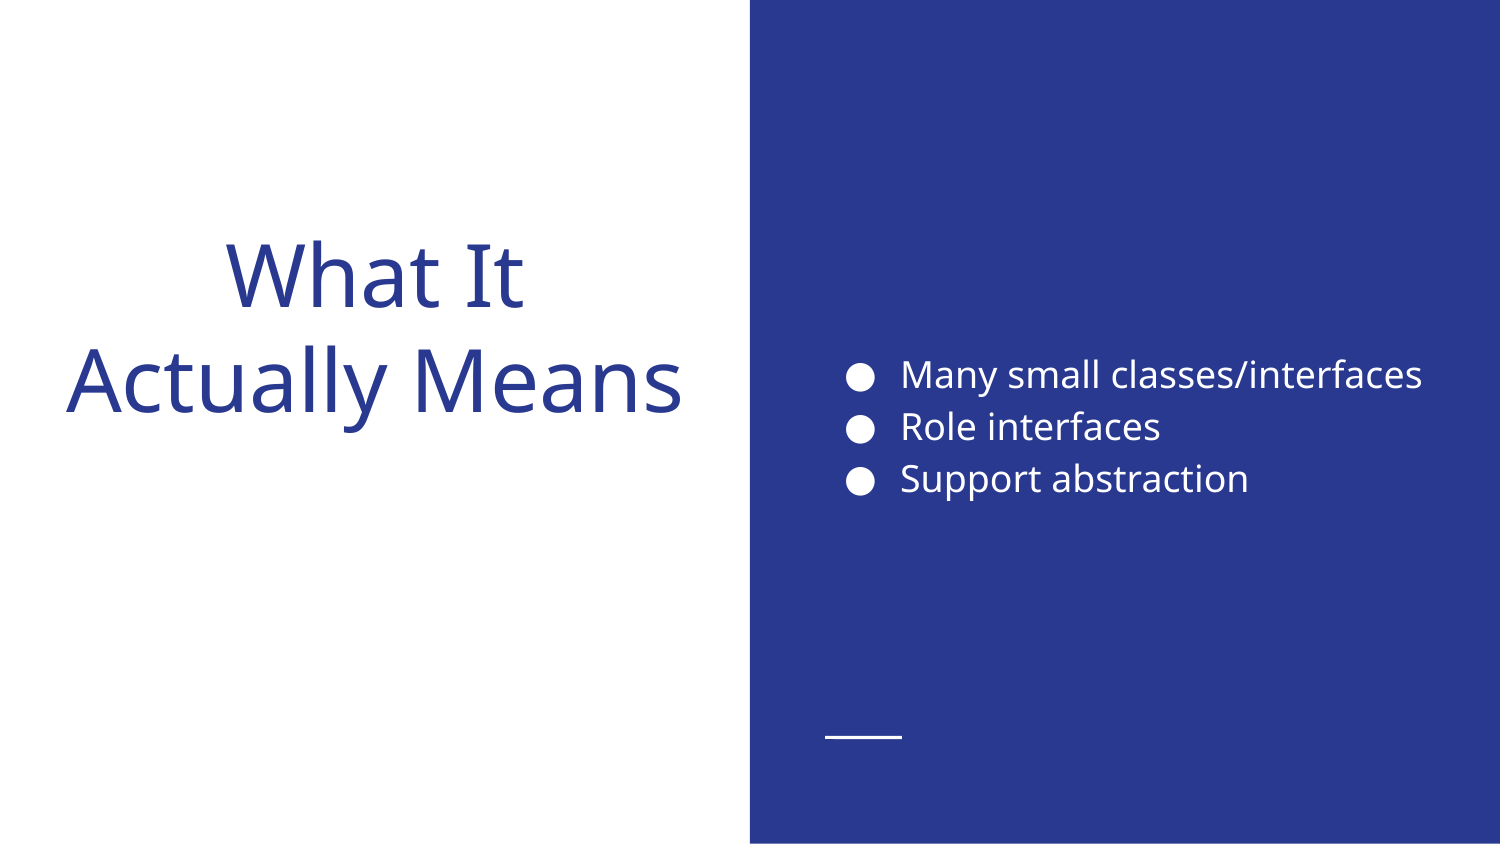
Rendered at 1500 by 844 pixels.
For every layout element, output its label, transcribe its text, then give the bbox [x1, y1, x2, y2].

list Many small classes/interfaces Role interfaces Support abstraction [810, 118, 1440, 725]
title What It Actually Means [43, 188, 708, 446]
